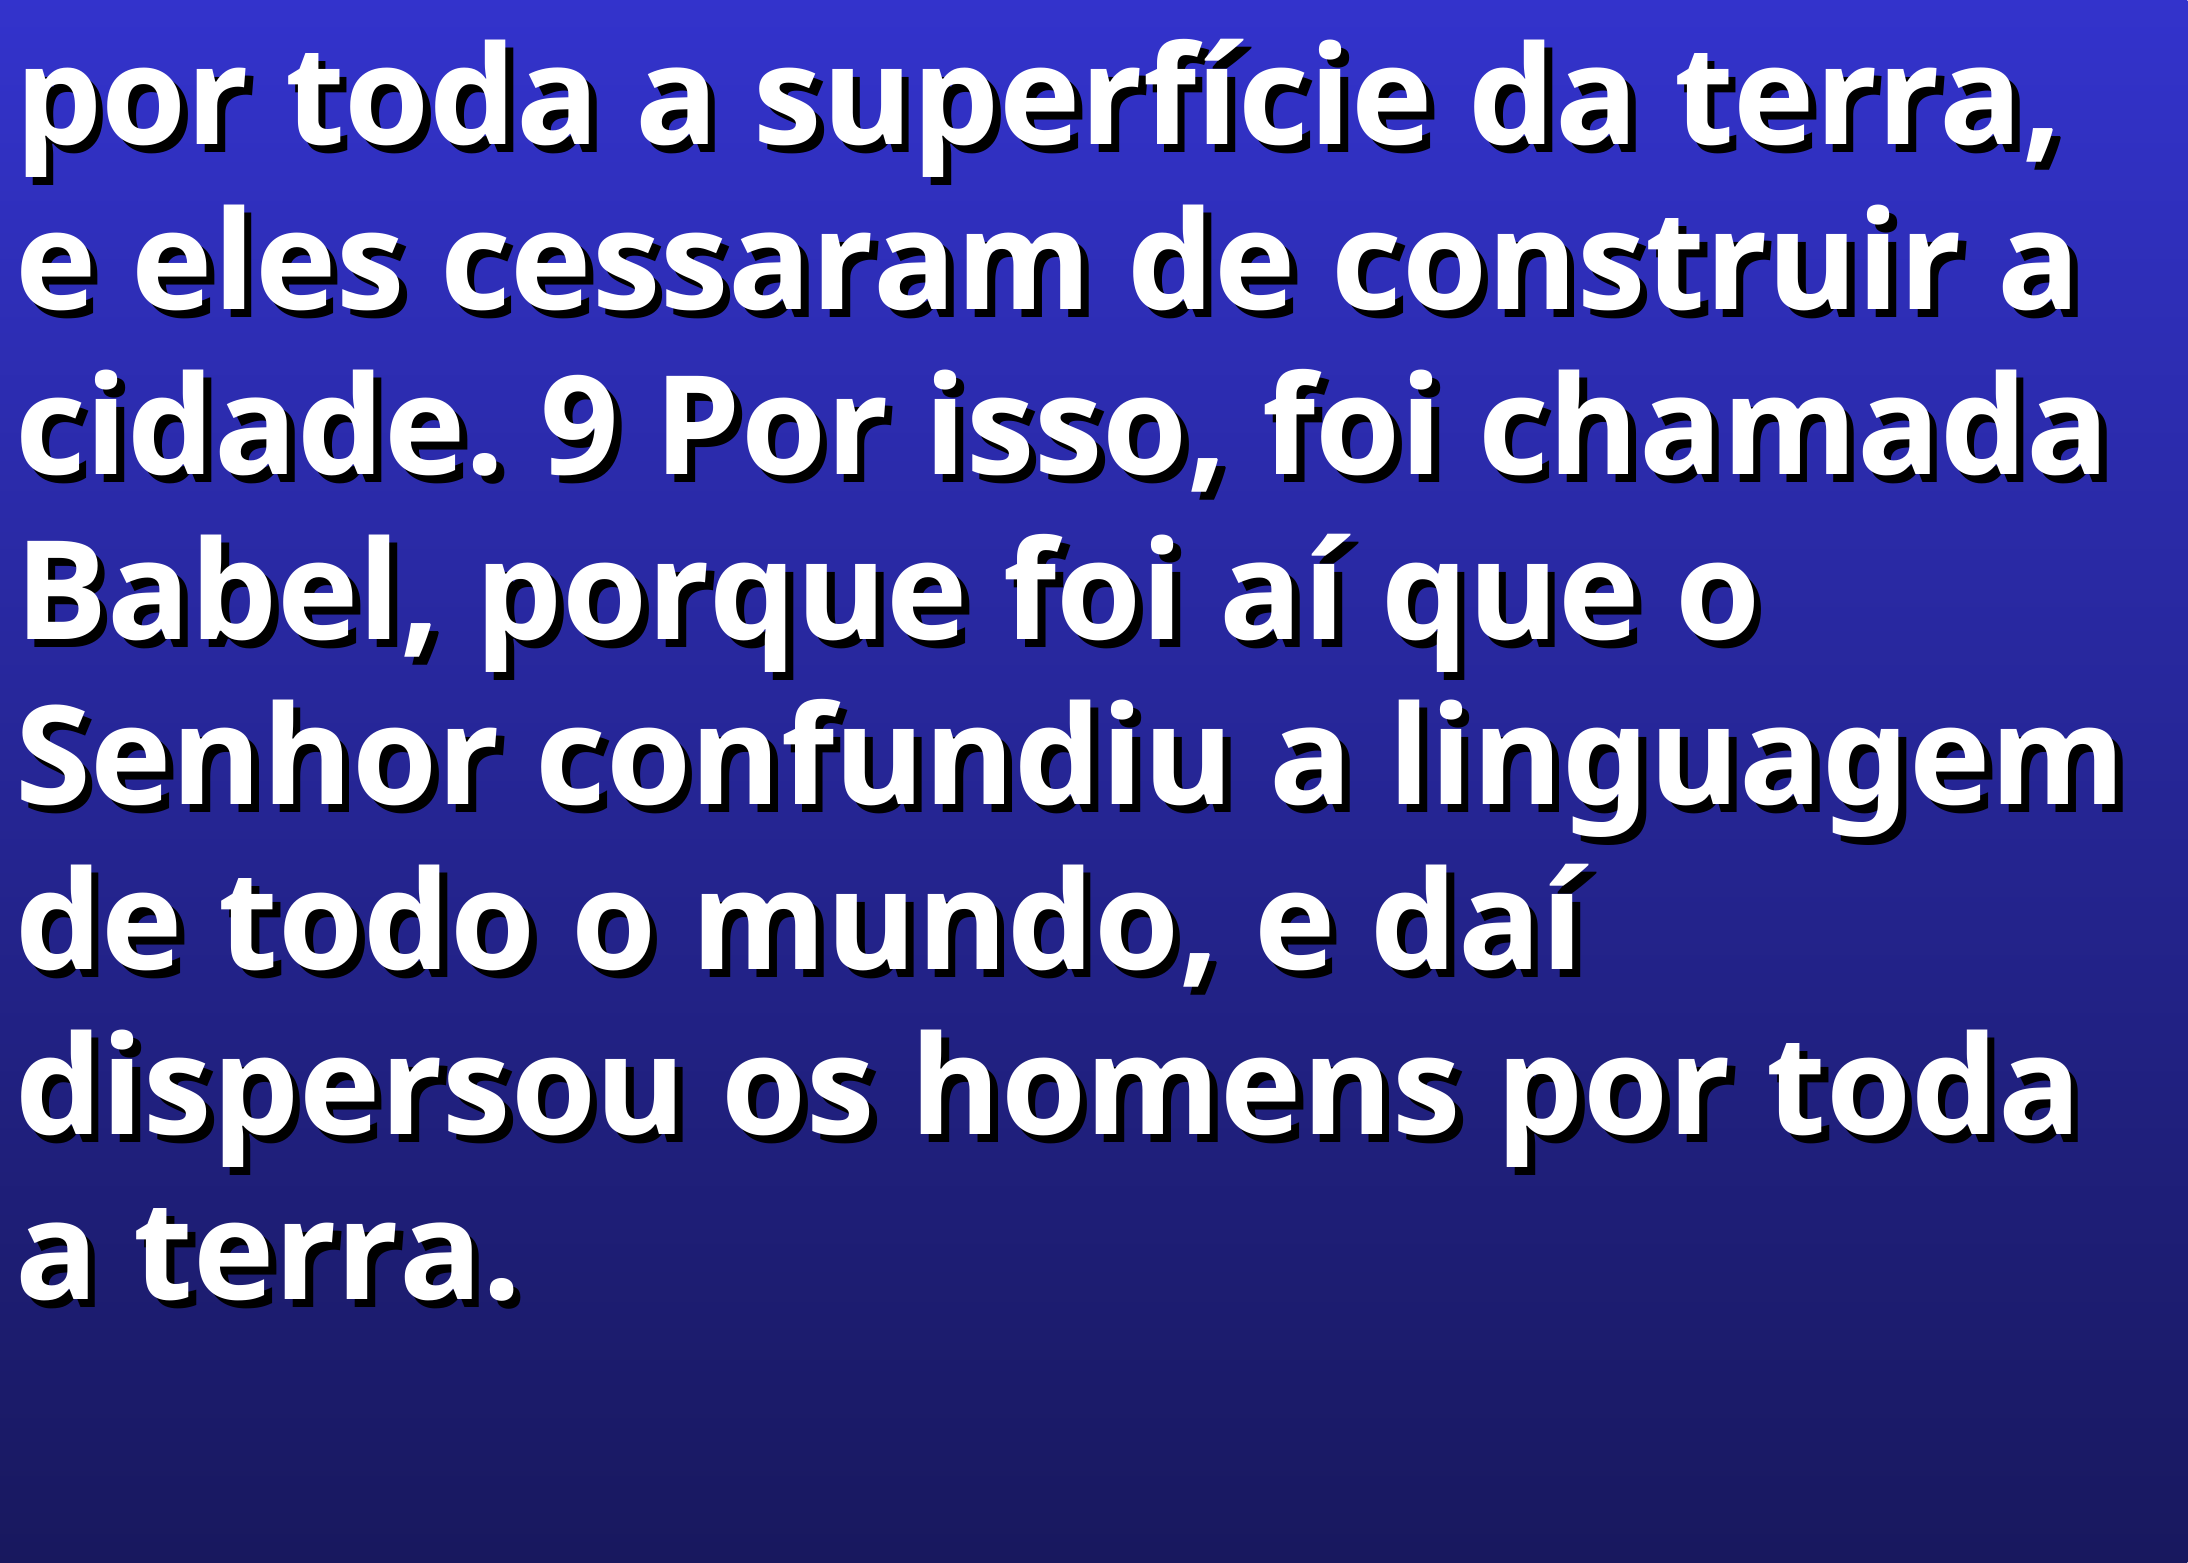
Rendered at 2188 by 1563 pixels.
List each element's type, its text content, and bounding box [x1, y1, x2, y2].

text_box por toda a superfície da terra, e eles cessaram de construir a cidade. 9 Por isso, foi chamada Babel, porque foi aí que o Senhor confundiu a linguagem de todo o mundo, e daí dispersou os homens por toda a terra. [0, 0, 2188, 1335]
